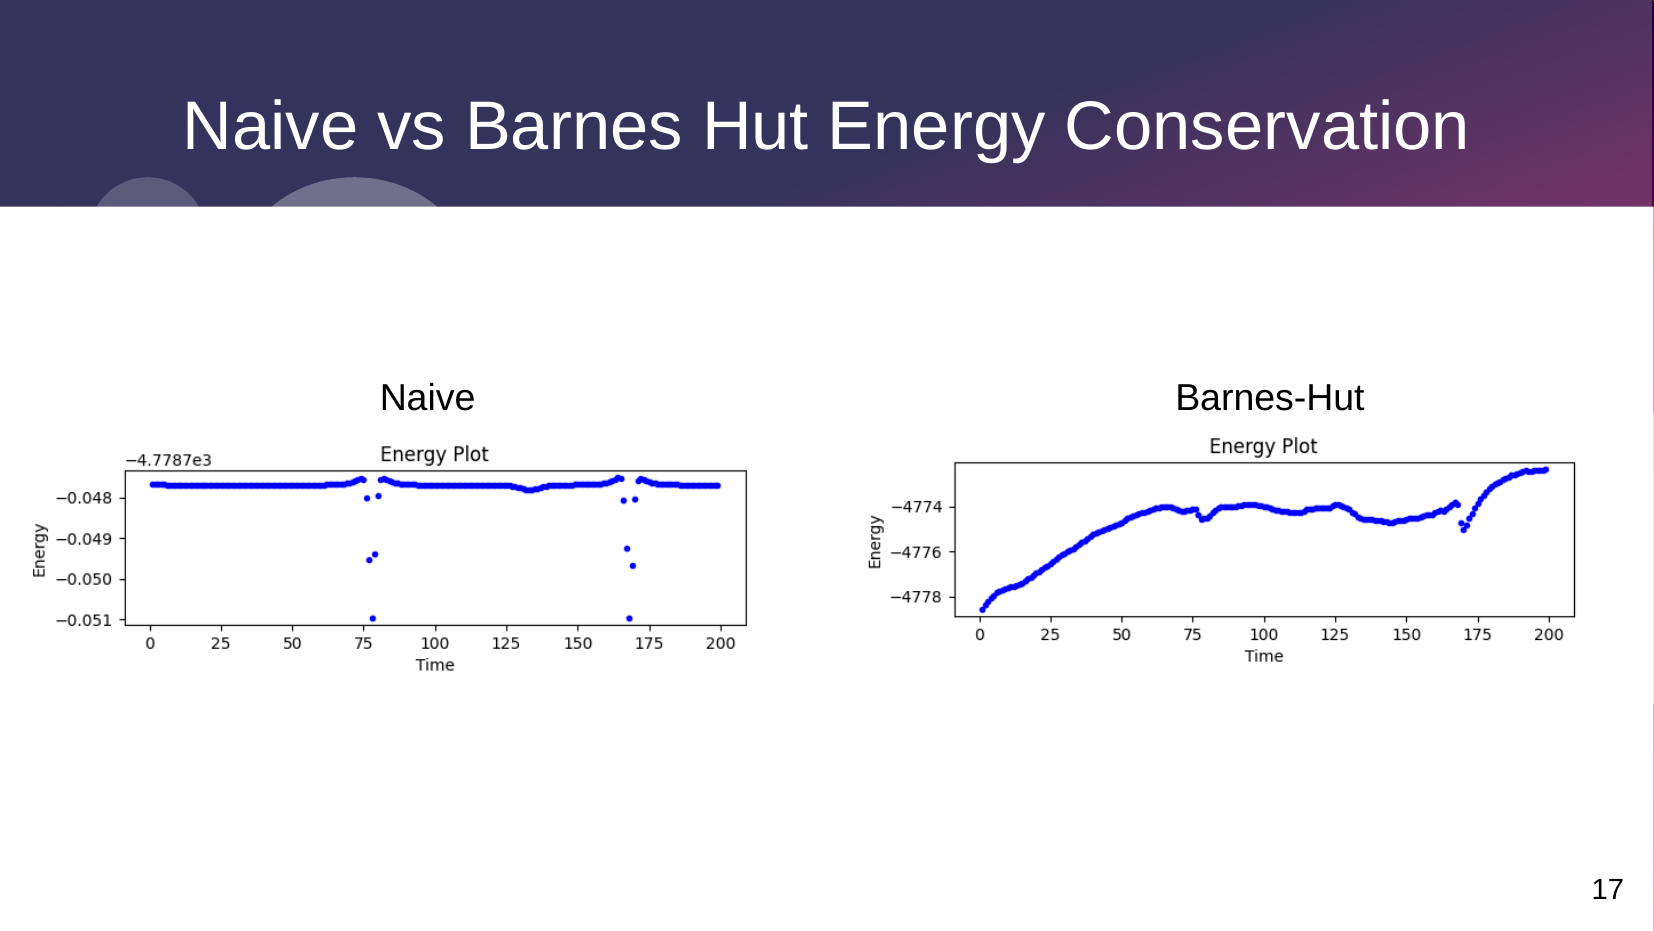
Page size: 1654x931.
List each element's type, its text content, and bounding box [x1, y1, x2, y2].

picture [854, 412, 1654, 704]
text_box Barnes-Hut [1160, 369, 1380, 426]
text_box Naive [364, 369, 491, 426]
title Naive vs Barnes Hut Energy Conservation [88, 44, 1565, 207]
picture [24, 412, 826, 713]
